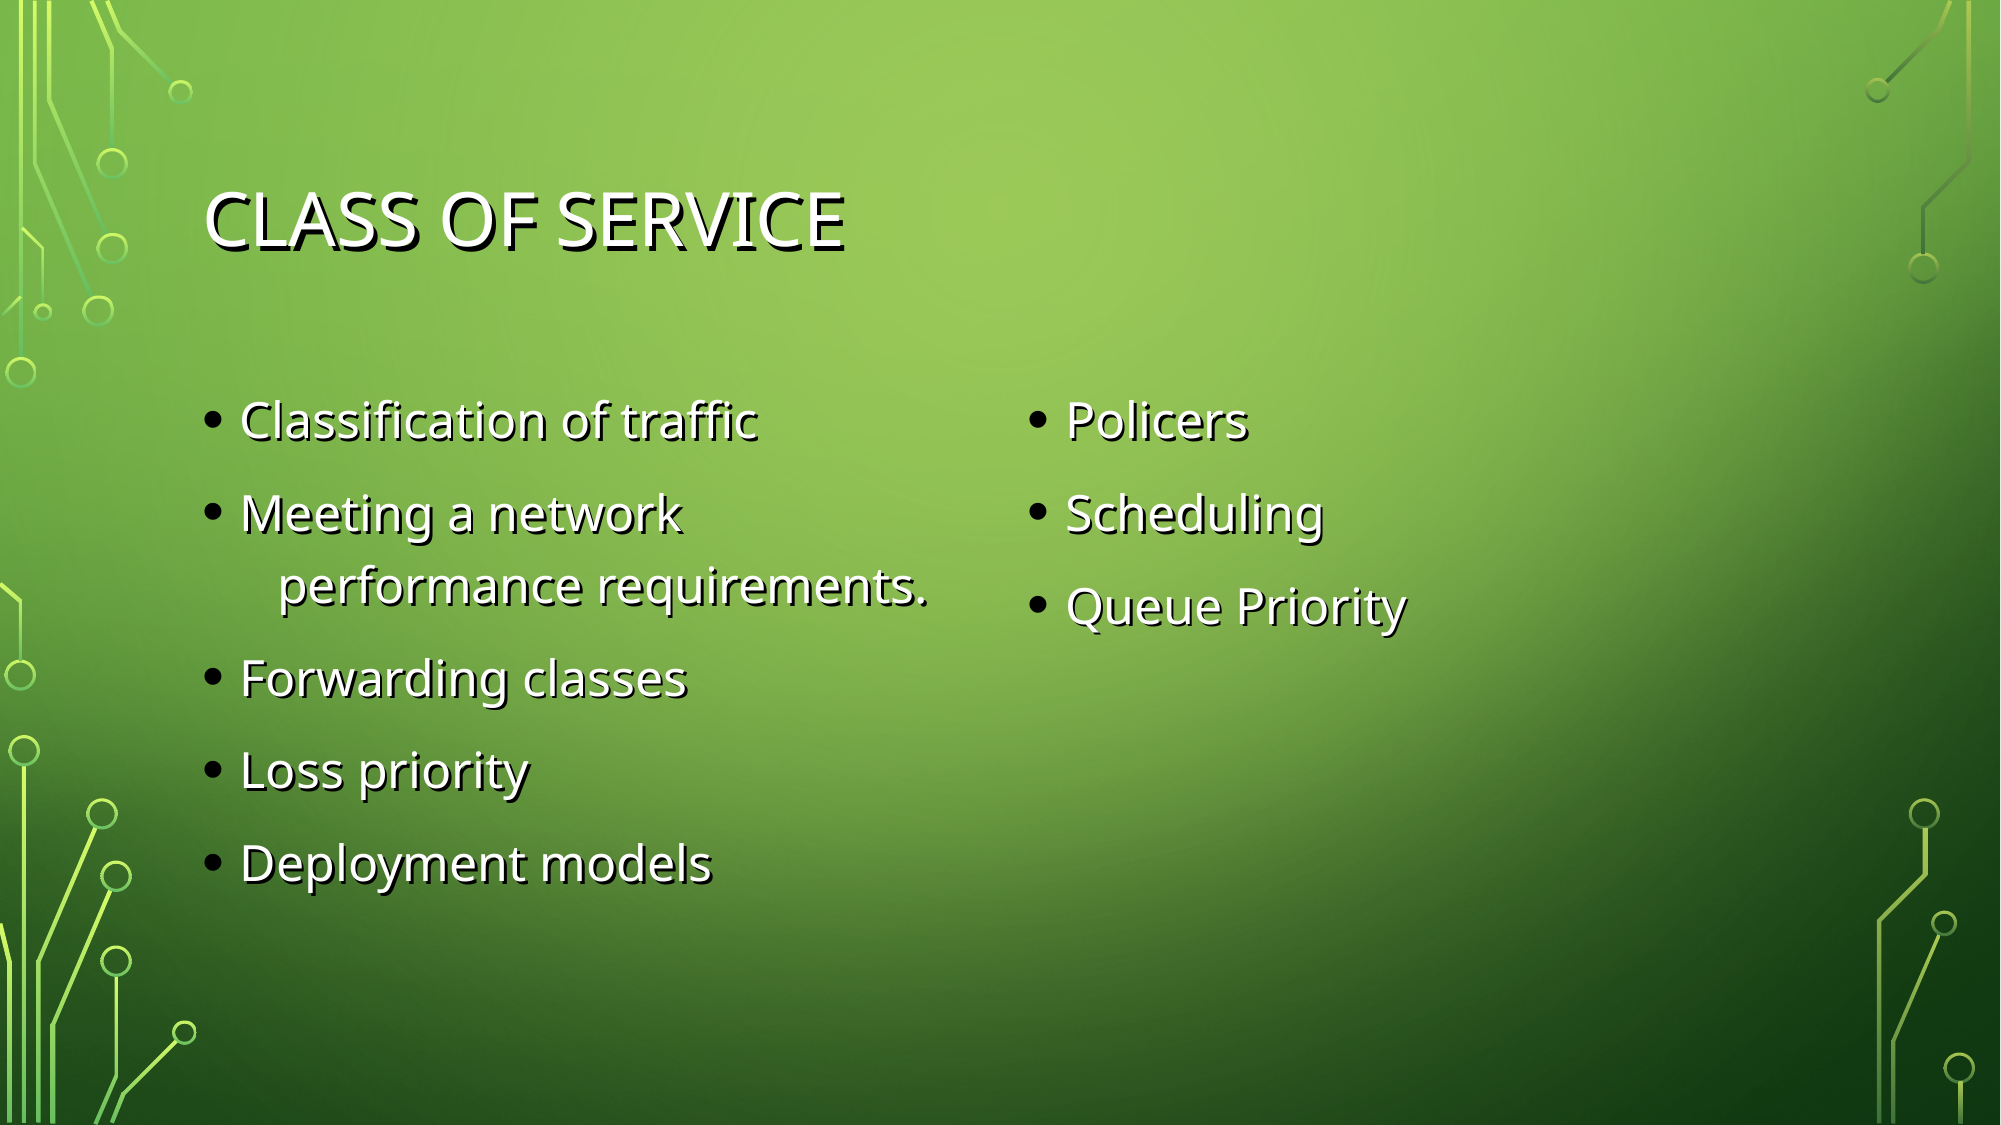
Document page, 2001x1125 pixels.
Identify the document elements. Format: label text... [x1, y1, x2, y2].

title Class of service [187, 101, 1813, 344]
list Policers Scheduling Queue Priority [1012, 369, 1813, 951]
list Classification of traffic Meeting a network performance requirements. Forwarding classes Loss priority Deployment models [187, 369, 988, 951]
